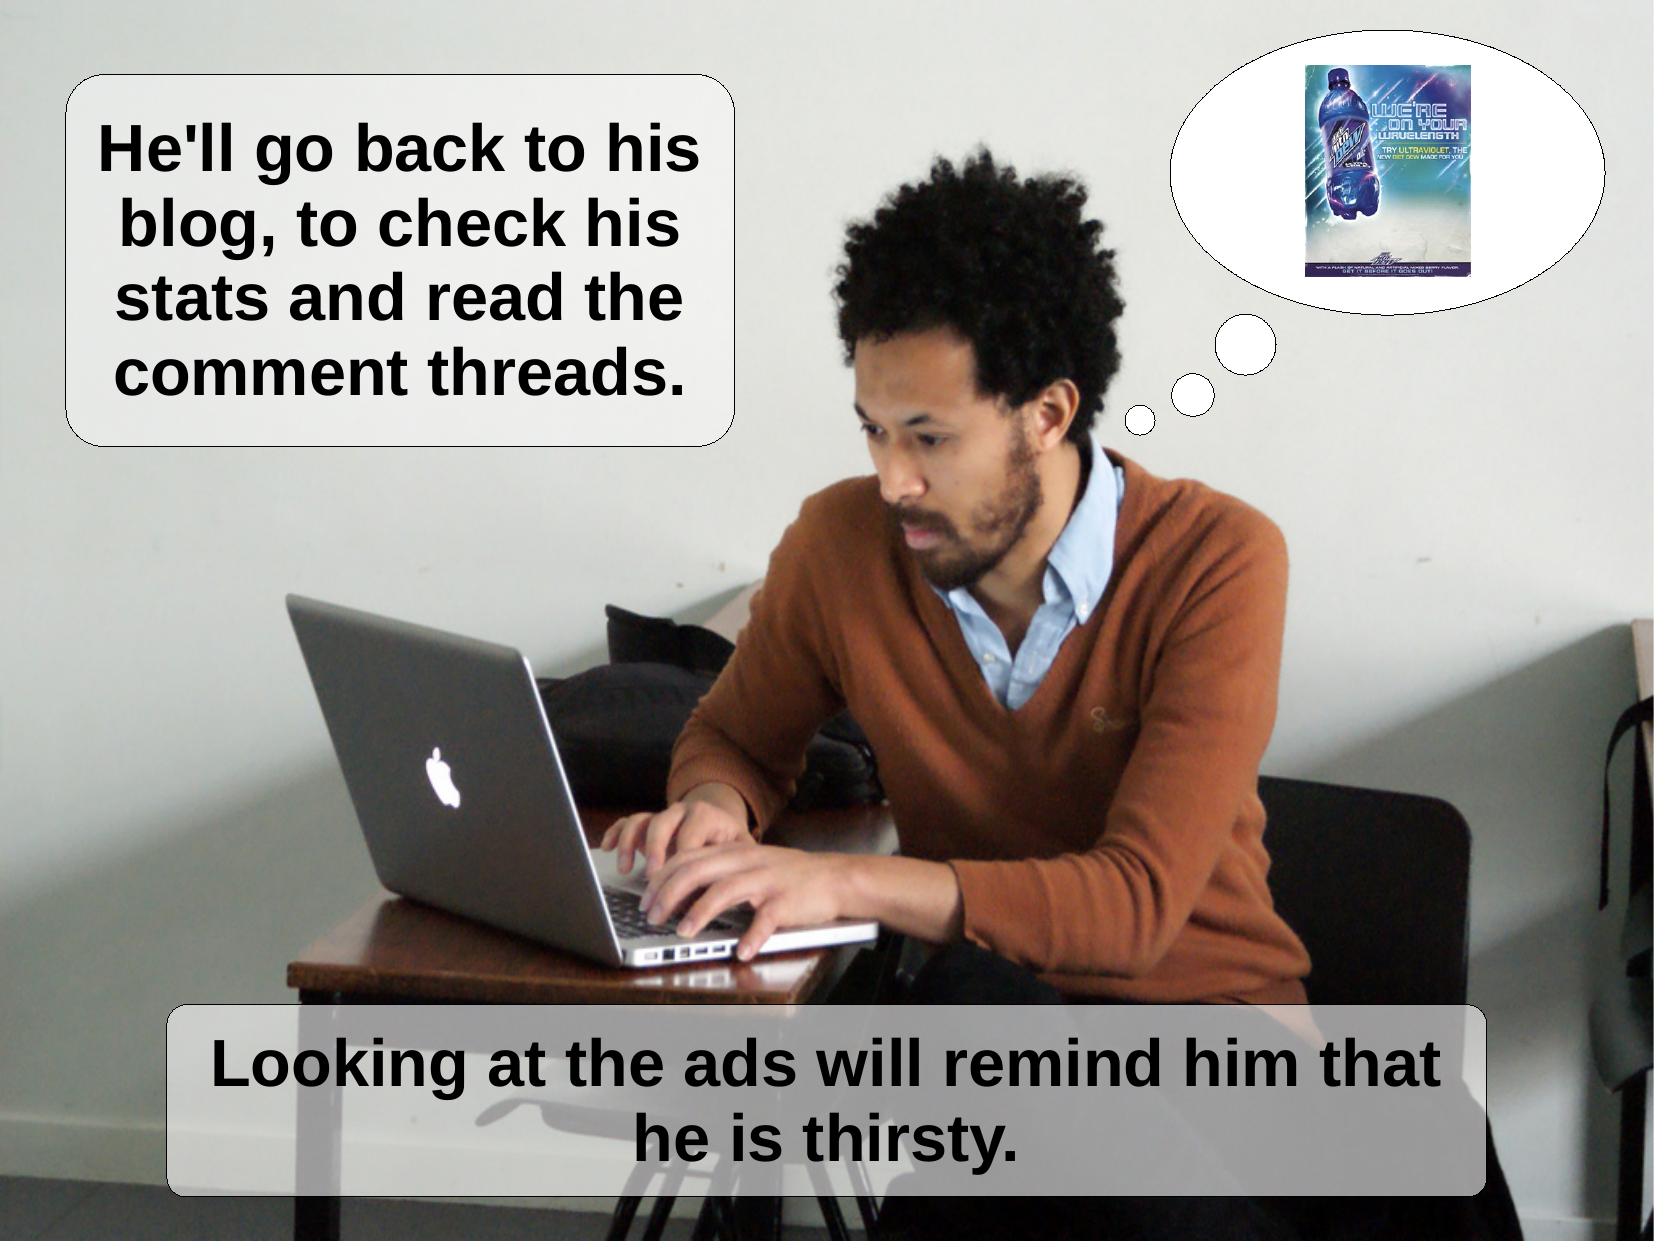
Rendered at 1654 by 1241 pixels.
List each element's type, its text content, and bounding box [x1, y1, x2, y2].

text_box [1171, 373, 1215, 417]
text_box Looking at the ads will remind him that he is thirsty. [166, 1004, 1487, 1197]
text_box [1170, 30, 1606, 316]
text_box He'll go back to his blog, to check his stats and read the comment threads. [65, 74, 735, 447]
picture [0, 0, 1654, 1241]
text_box [1215, 314, 1277, 376]
text_box [1125, 405, 1156, 436]
